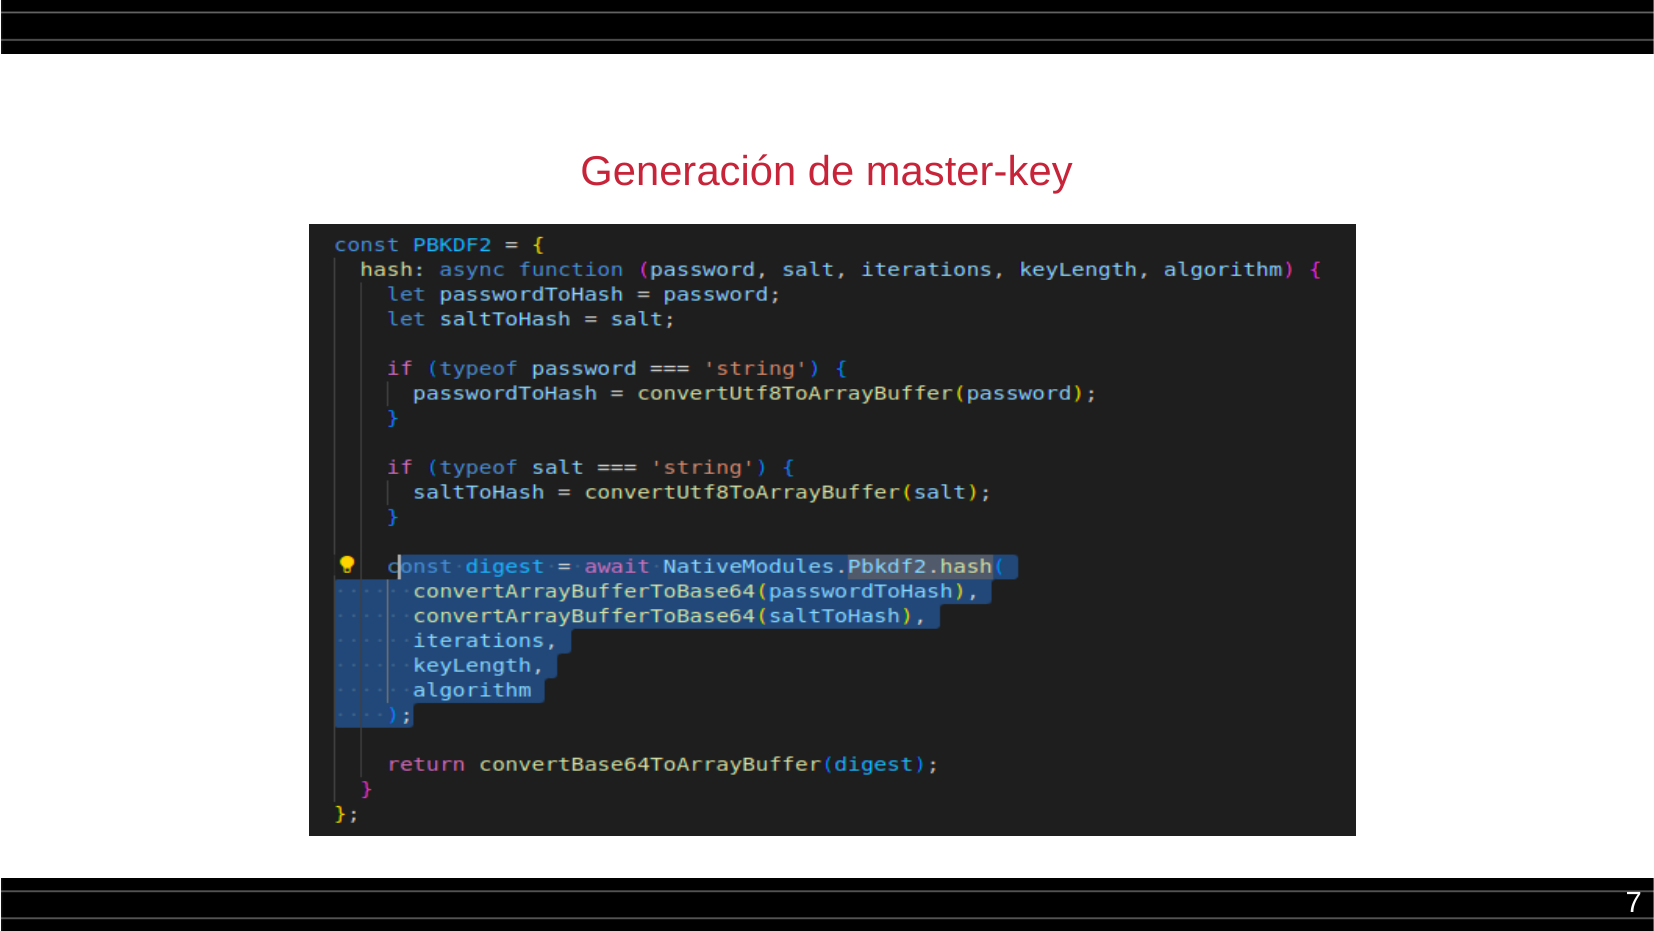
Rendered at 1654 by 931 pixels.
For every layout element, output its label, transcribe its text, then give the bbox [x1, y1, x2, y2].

picture [309, 224, 1356, 836]
picture [1, 0, 1654, 54]
title Generación de master-key [82, 92, 1571, 249]
picture [1, 878, 1654, 931]
